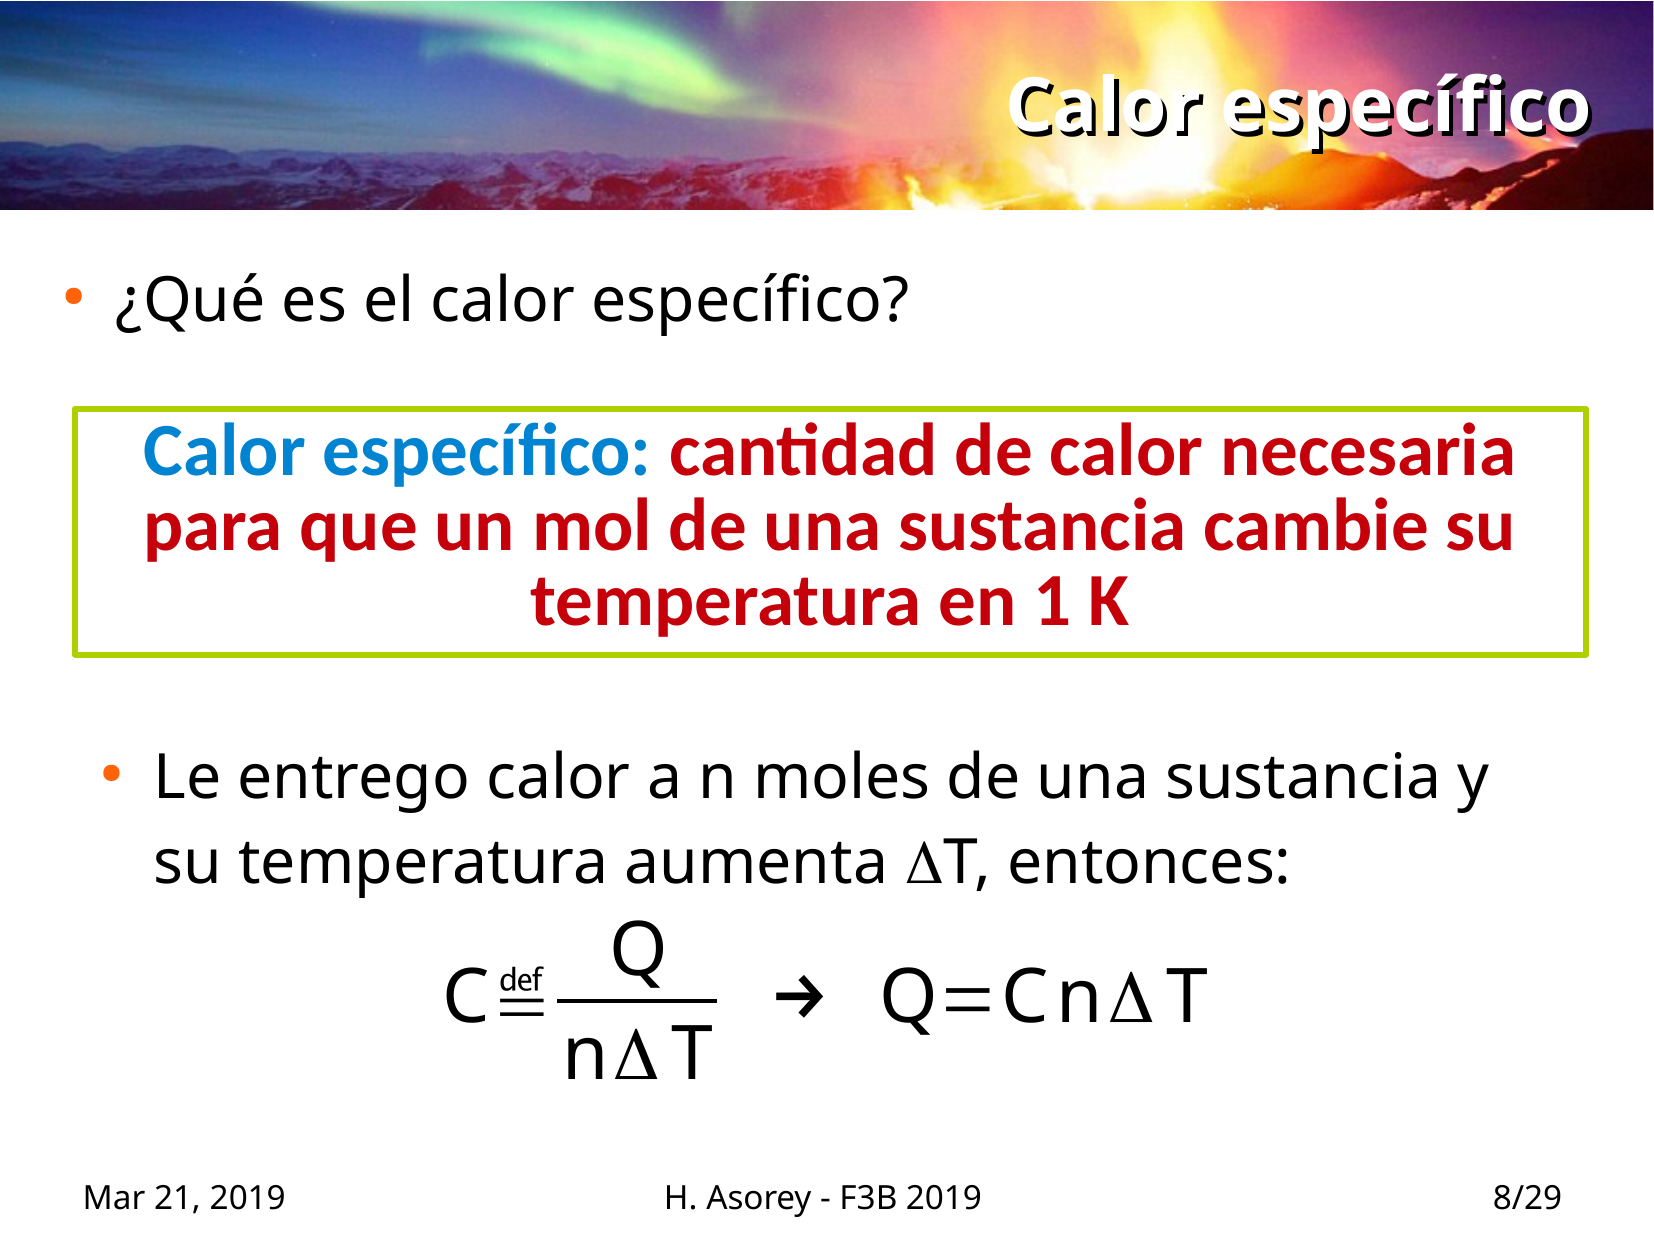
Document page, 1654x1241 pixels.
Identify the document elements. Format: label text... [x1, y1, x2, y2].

list Le entrego calor a n moles de una sustancia y su temperatura aumenta DT, entonces: [82, 732, 1571, 1162]
title Calor específico [45, 15, 1606, 191]
text_box Calor específico: cantidad de calor necesaria para que un mol de una sustancia cambie su temperatura en 1 K [75, 408, 1586, 655]
chart [436, 903, 1216, 1098]
list ¿Qué es el calor específico? [45, 255, 1606, 1156]
picture [0, 1, 1654, 210]
